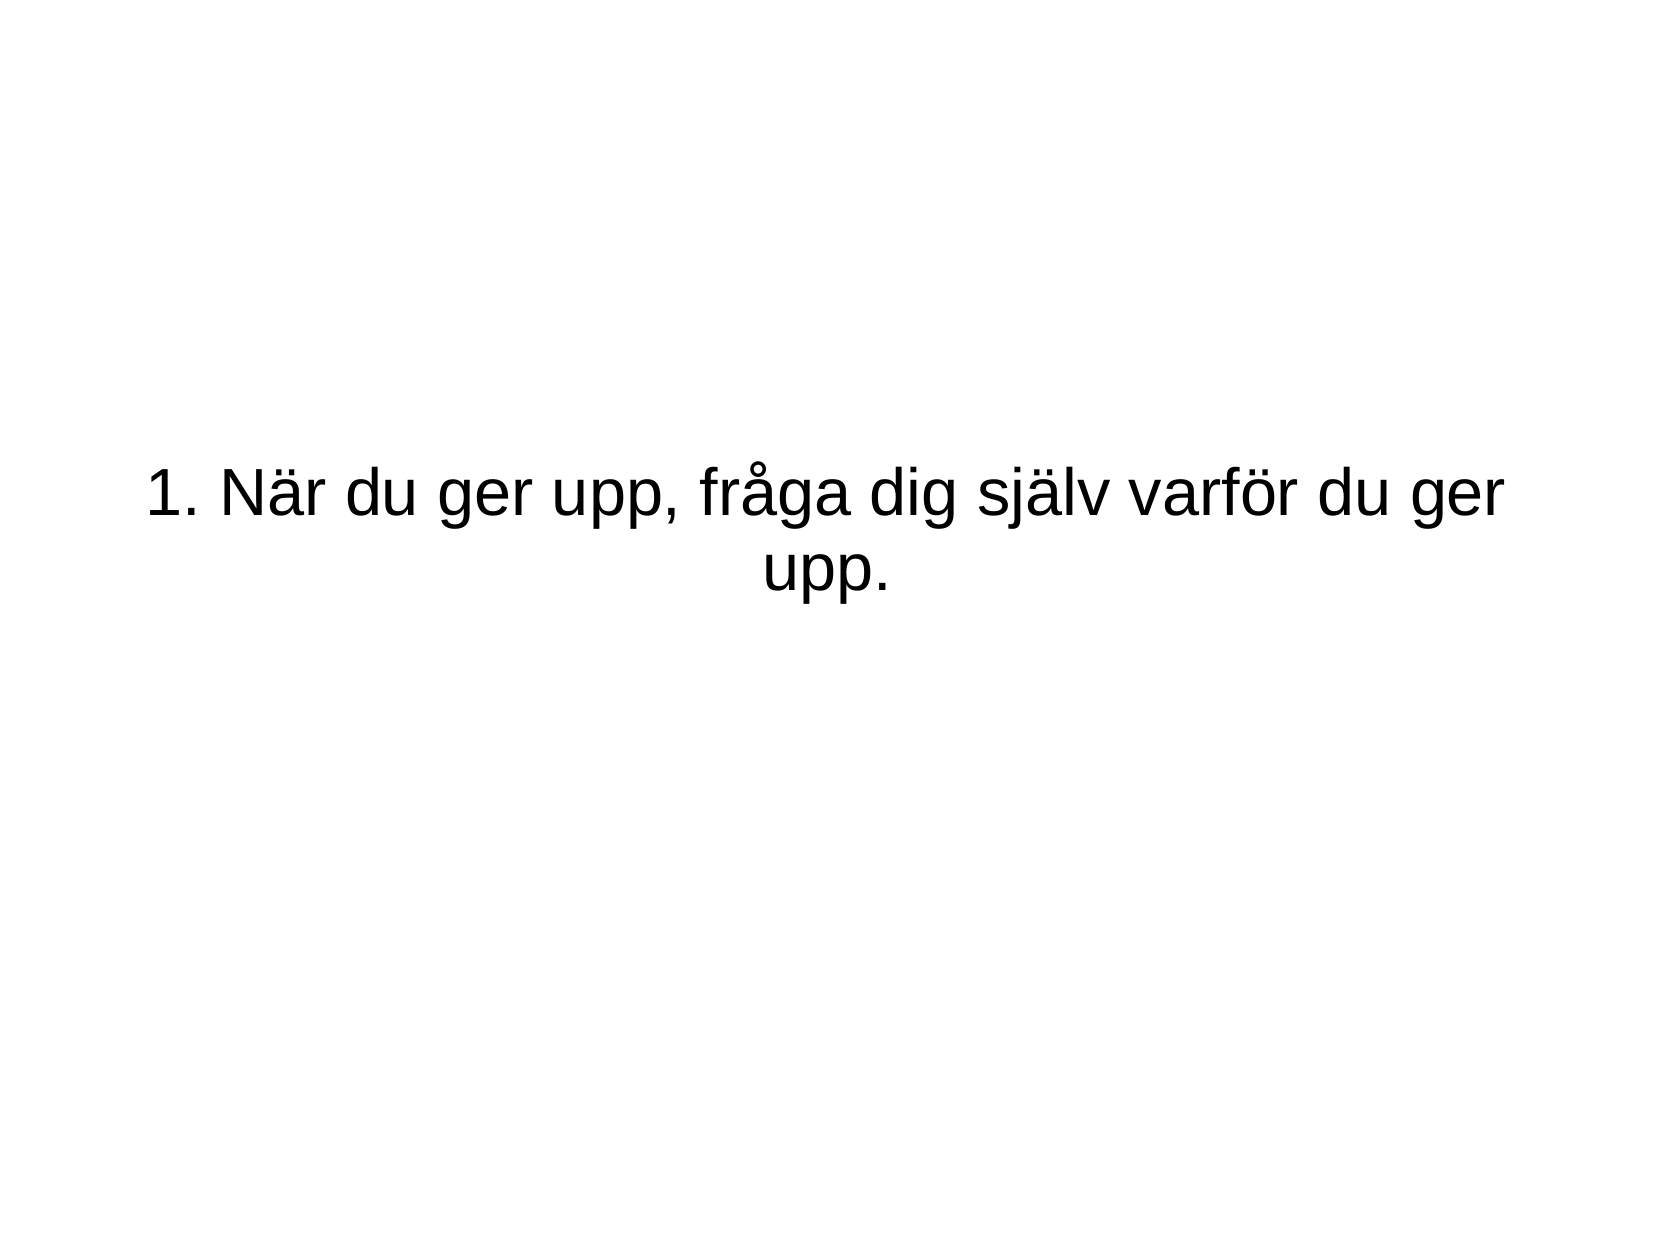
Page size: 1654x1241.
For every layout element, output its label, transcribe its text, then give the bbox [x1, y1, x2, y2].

subtitle 1. När du ger upp, fråga dig själv varför du ger upp. [82, 49, 1571, 1010]
